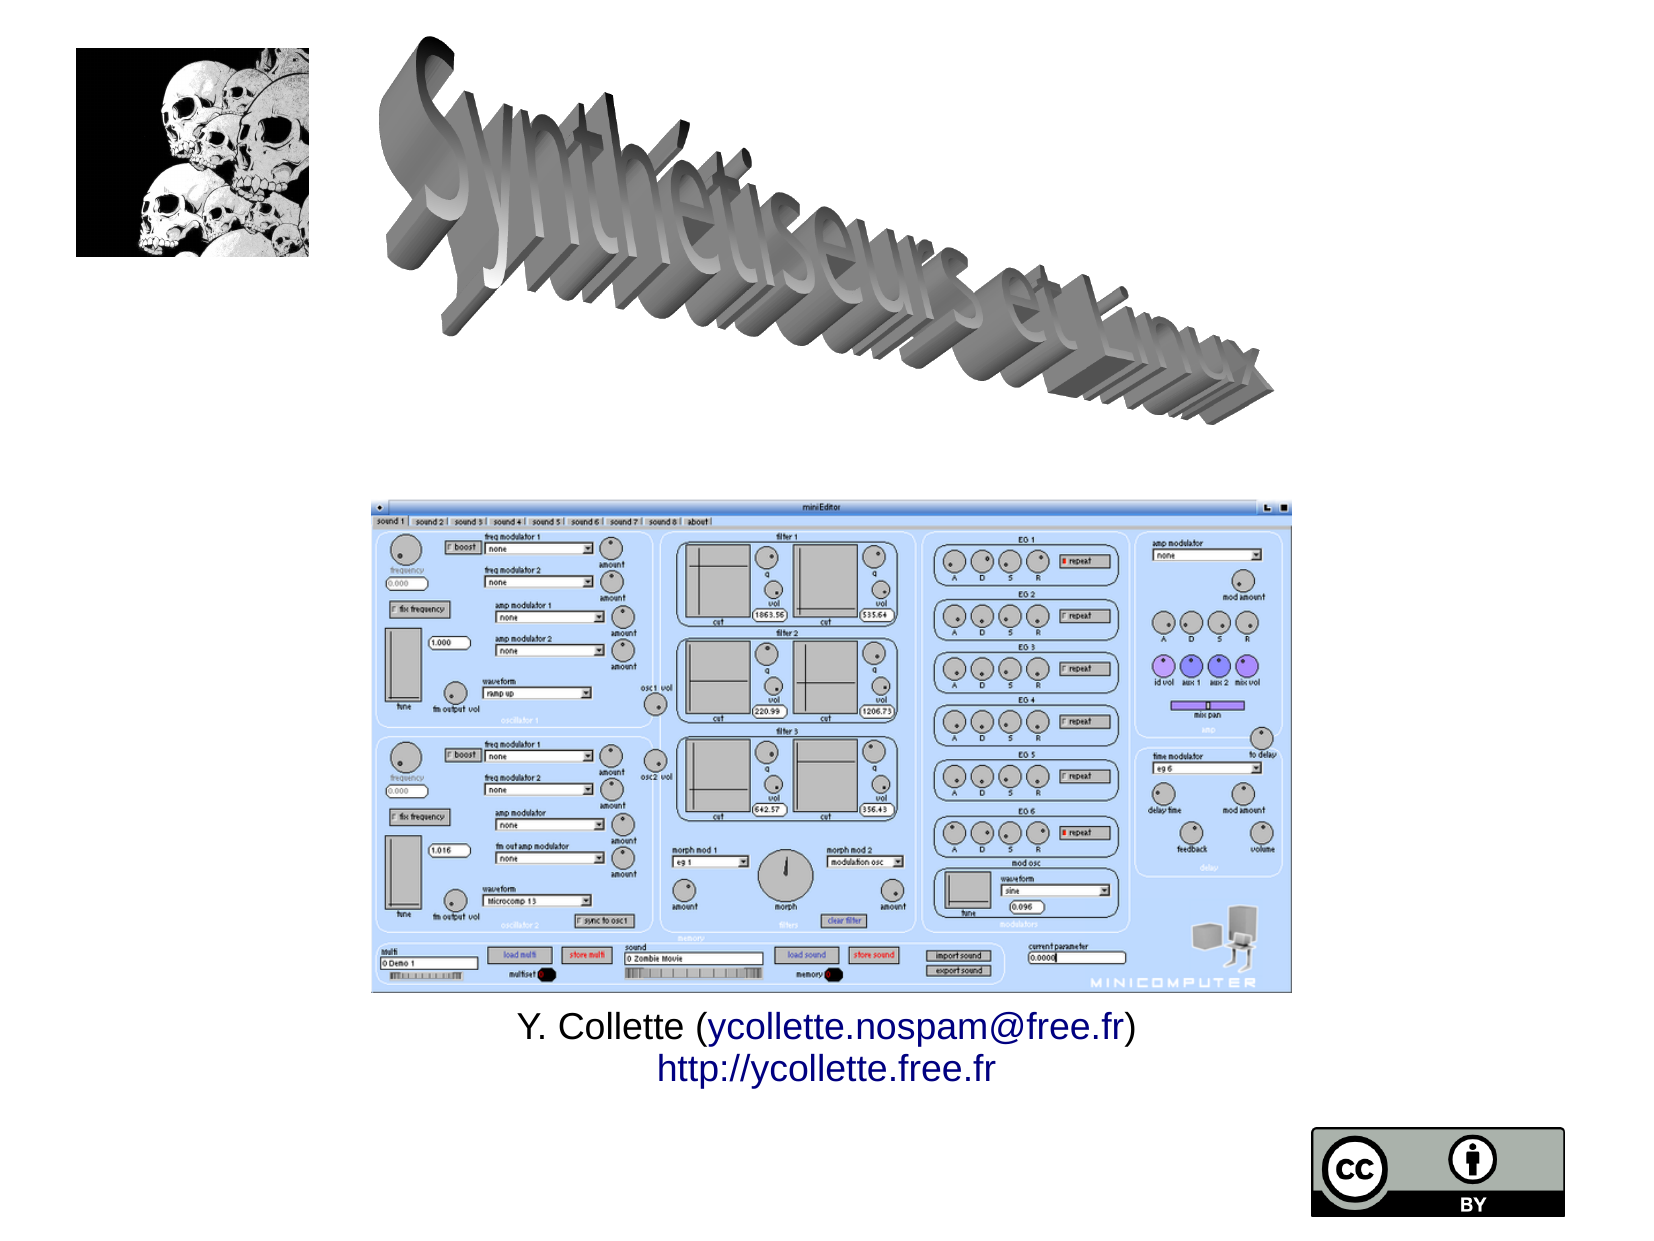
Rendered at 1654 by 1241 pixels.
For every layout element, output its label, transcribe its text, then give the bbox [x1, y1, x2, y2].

picture [76, 48, 309, 257]
picture [371, 499, 1292, 993]
picture [1311, 1127, 1565, 1217]
text_box Y. Collette (ycollette.nospam@free.fr) http://ycollette.free.fr [496, 998, 1158, 1097]
